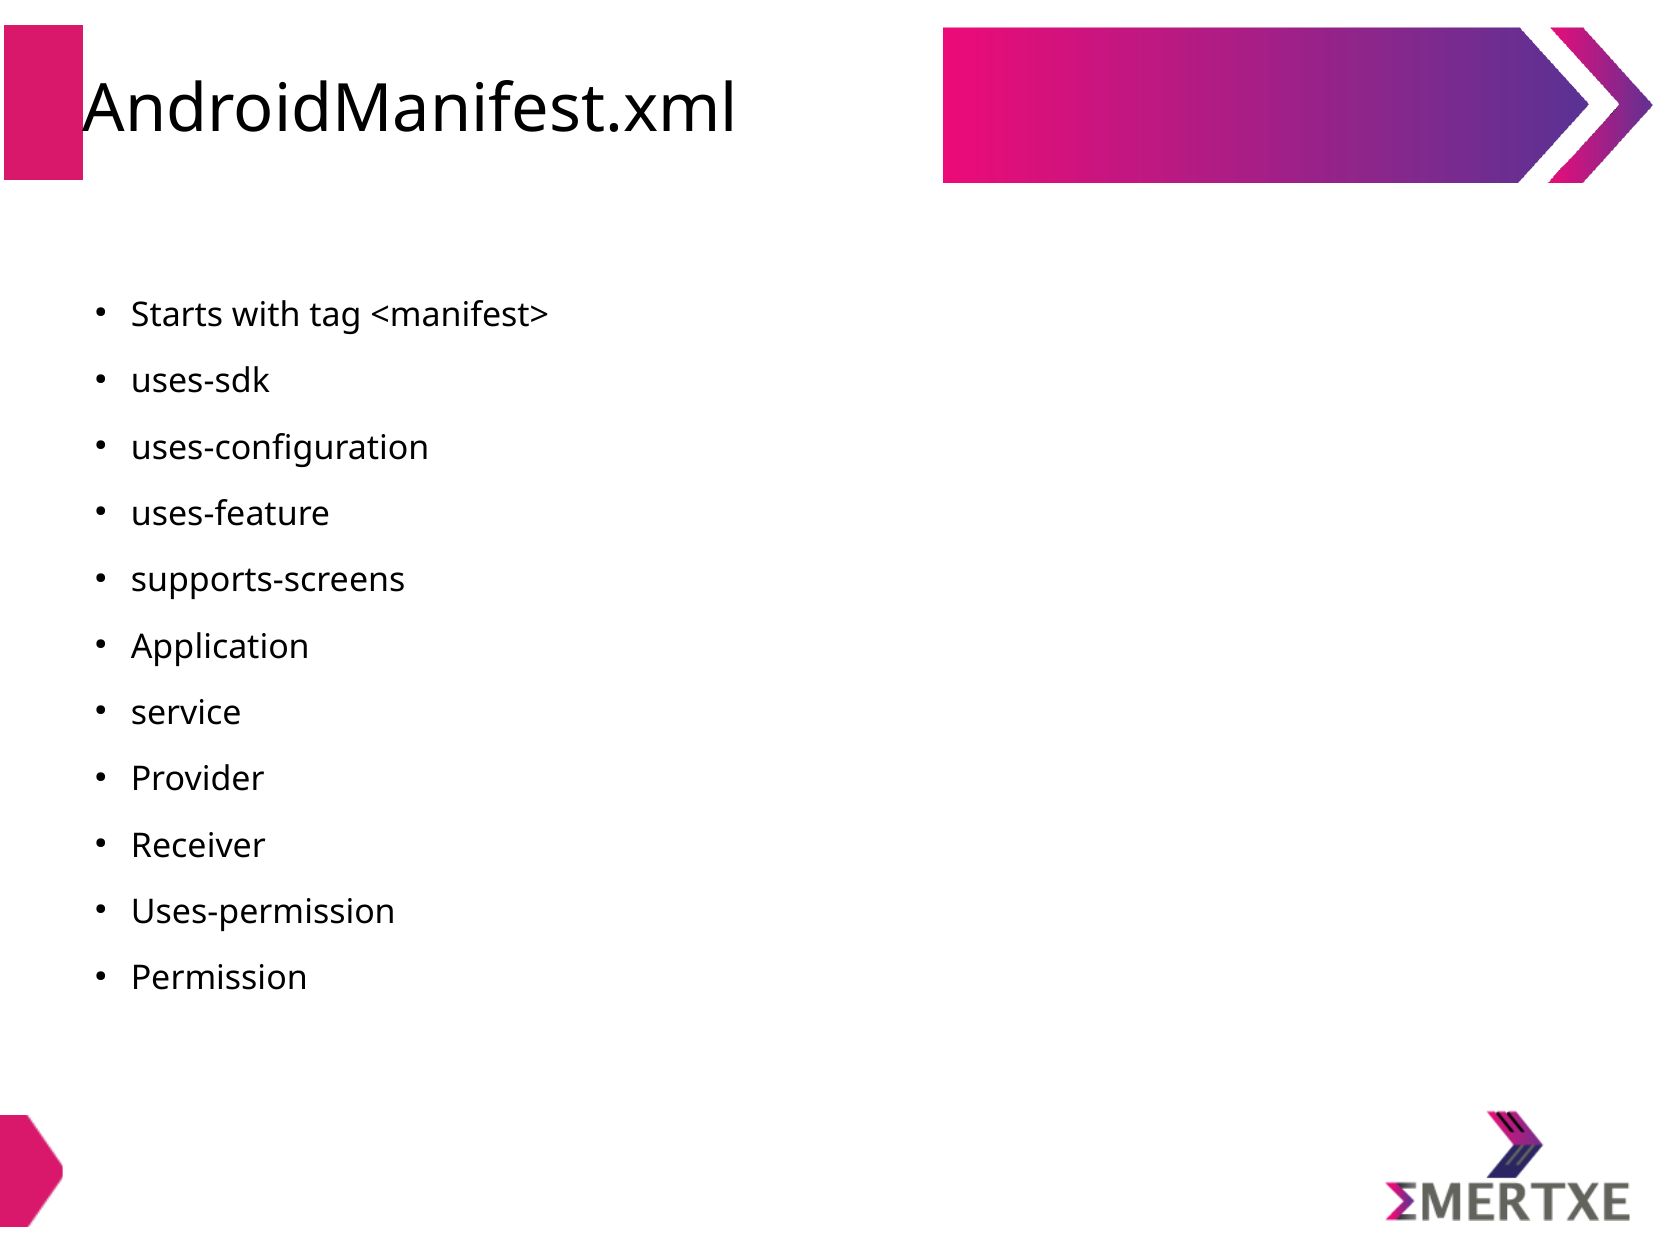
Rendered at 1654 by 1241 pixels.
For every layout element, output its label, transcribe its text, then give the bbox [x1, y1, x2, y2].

title AndroidManifest.xml [82, 2, 1571, 210]
picture [1385, 1107, 1631, 1221]
picture [1571, 27, 1653, 183]
list Starts with tag <manifest> uses-sdk uses-configuration uses-feature supports-screens Application service Provider Receiver Uses-permission Permission [82, 290, 1571, 1010]
